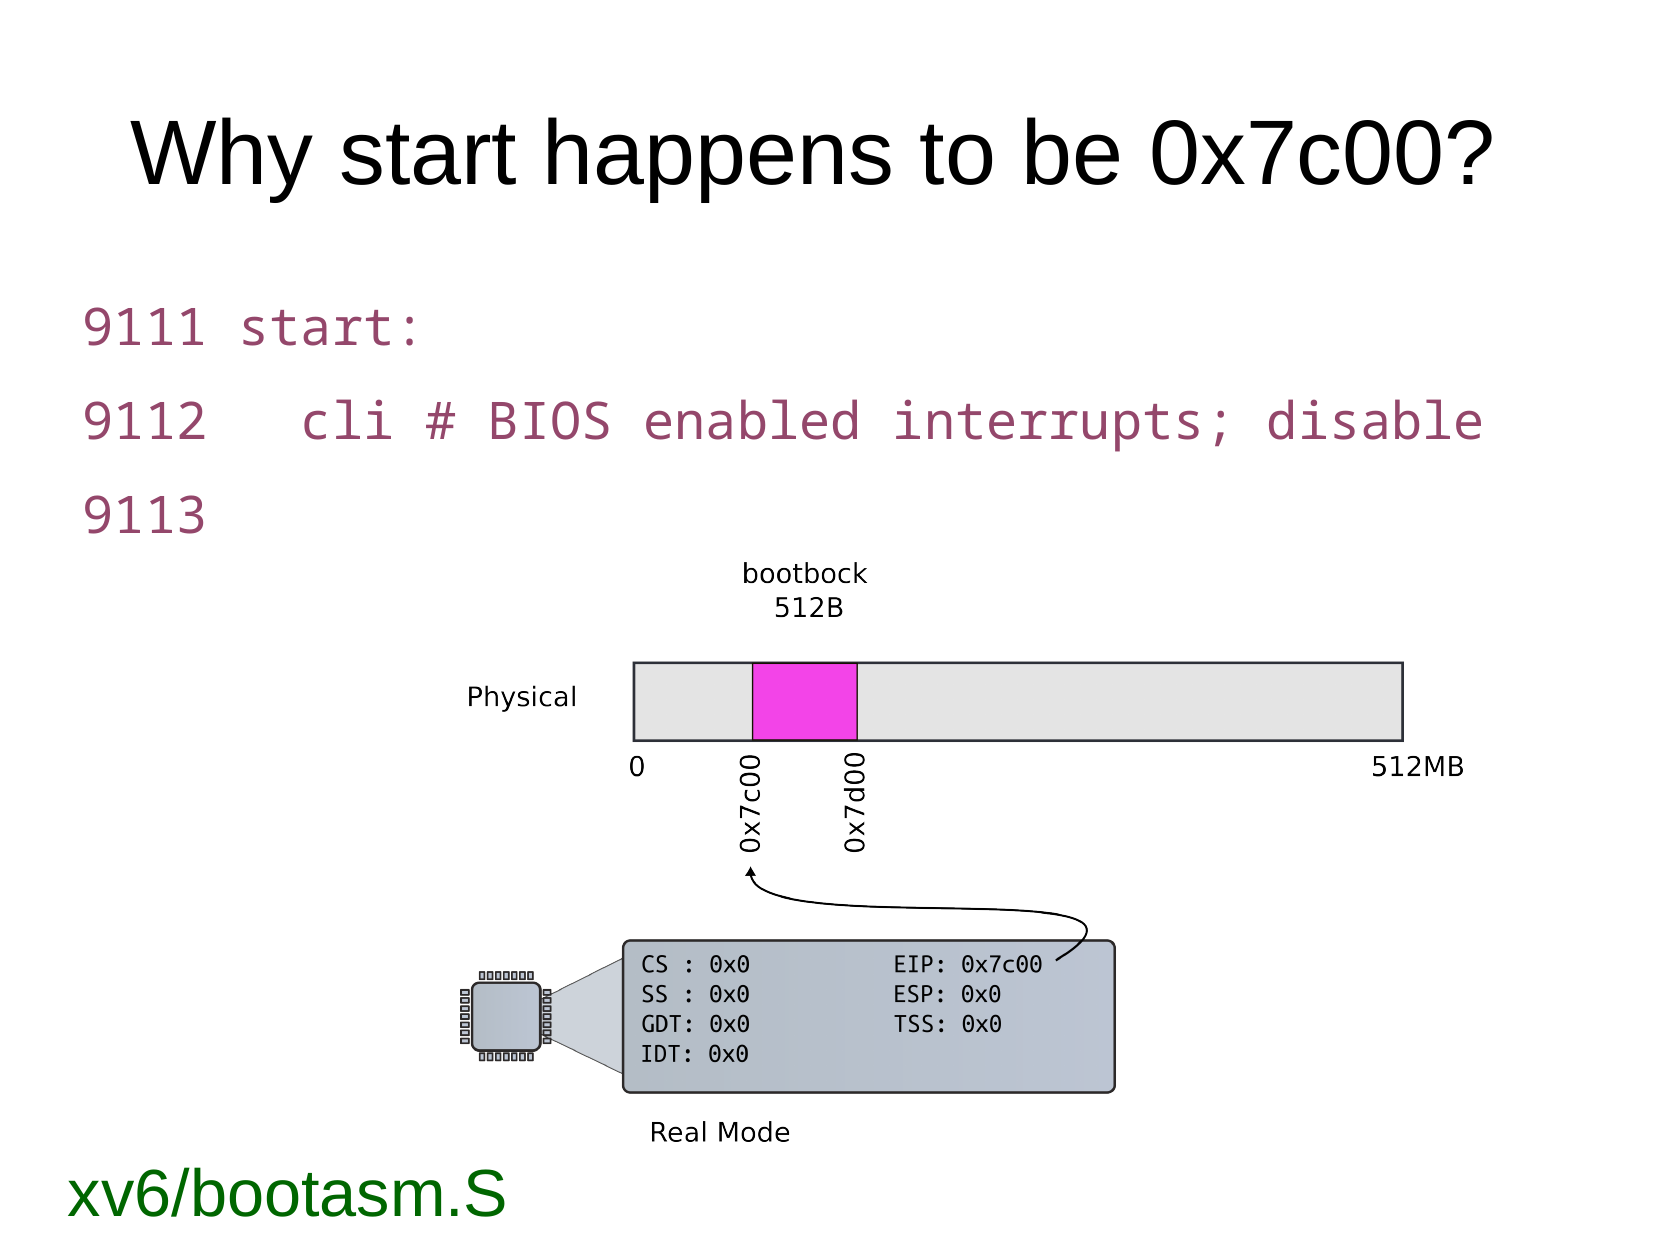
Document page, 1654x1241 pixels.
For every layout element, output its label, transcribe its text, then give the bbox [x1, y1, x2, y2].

text_box xv6/bootasm.S [53, 1148, 638, 1238]
picture [460, 562, 1463, 1142]
title Why start happens to be 0x7c00? [82, 49, 1571, 257]
list 9111 start: 9112 cli # BIOS enabled interrupts; disable 9113 [82, 290, 1538, 601]
